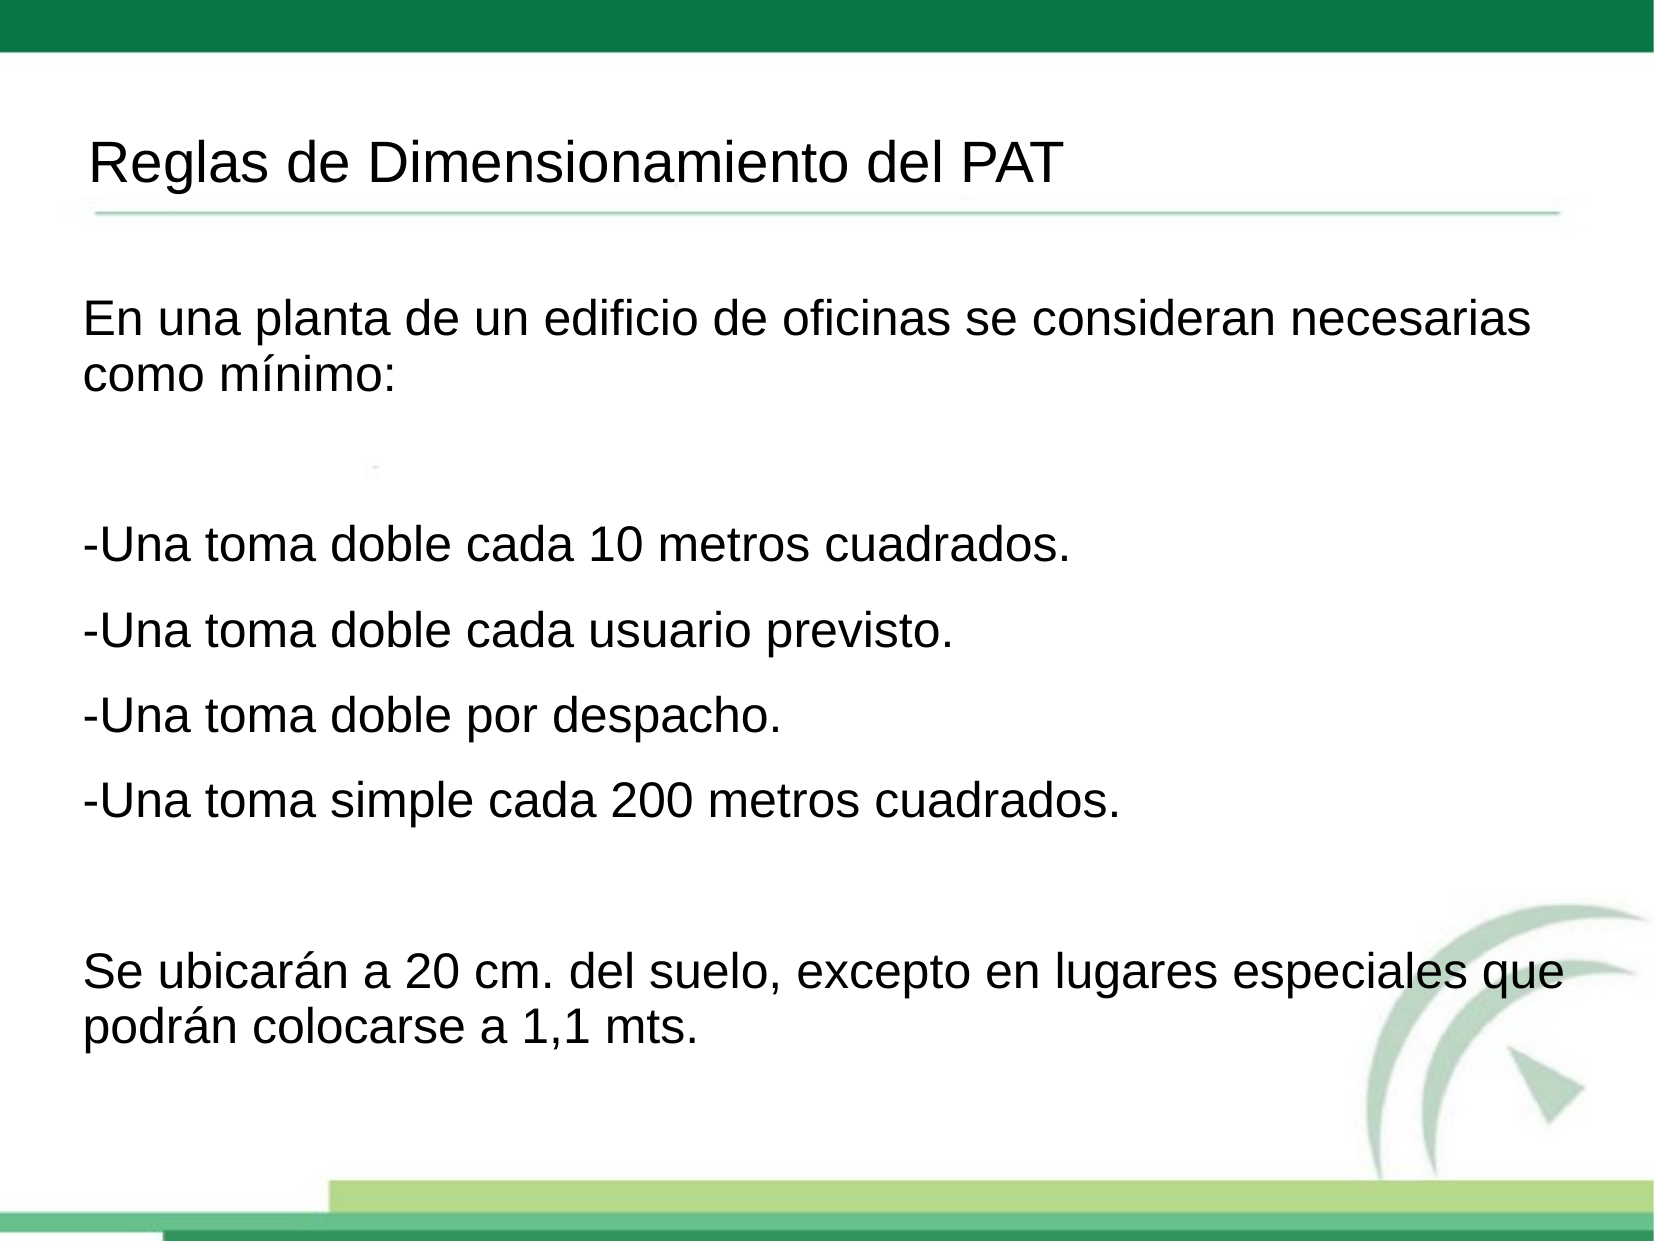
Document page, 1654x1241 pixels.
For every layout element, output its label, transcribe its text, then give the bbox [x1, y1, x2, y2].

picture [0, 0, 1654, 1241]
title Reglas de Dimensionamiento del PAT [88, 66, 1577, 259]
list En una planta de un edificio de oficinas se consideran necesarias como mínimo: -Una toma doble cada 10 metros cuadrados. -Una toma doble cada usuario previsto. -Una toma doble por despacho. -Una toma simple cada 200 metros cuadrados. Se ubicarán a 20 cm. del suelo, excepto en lugares especiales que podrán colocarse a 1,1 mts. [82, 290, 1571, 1094]
